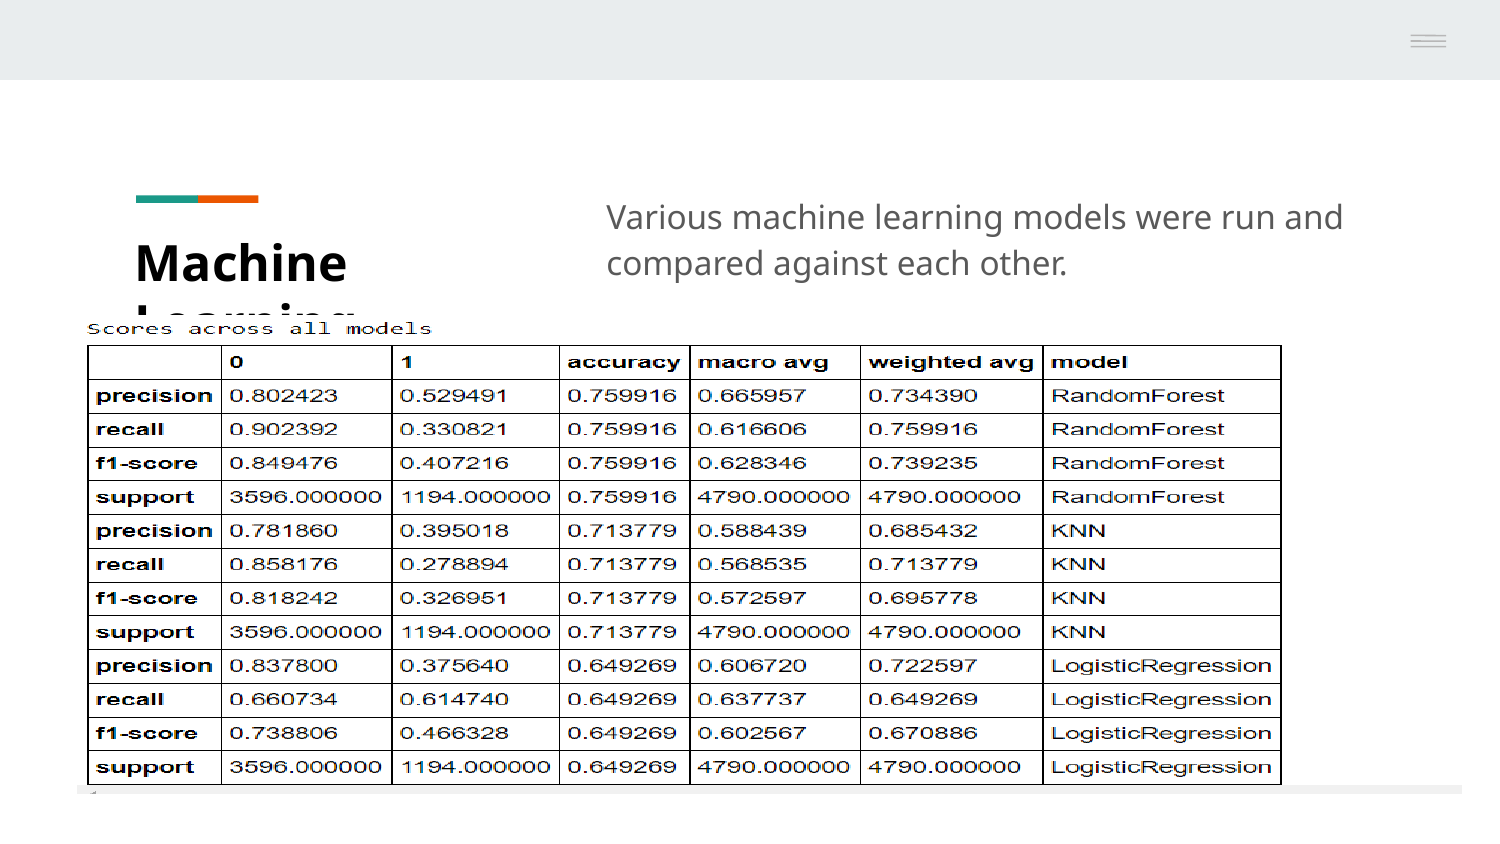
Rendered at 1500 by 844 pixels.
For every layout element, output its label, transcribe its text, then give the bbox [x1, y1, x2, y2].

title Machine Learning [119, 216, 580, 315]
picture [64, 315, 1462, 794]
list Various machine learning models were run and compared against each other. [591, 175, 1379, 315]
